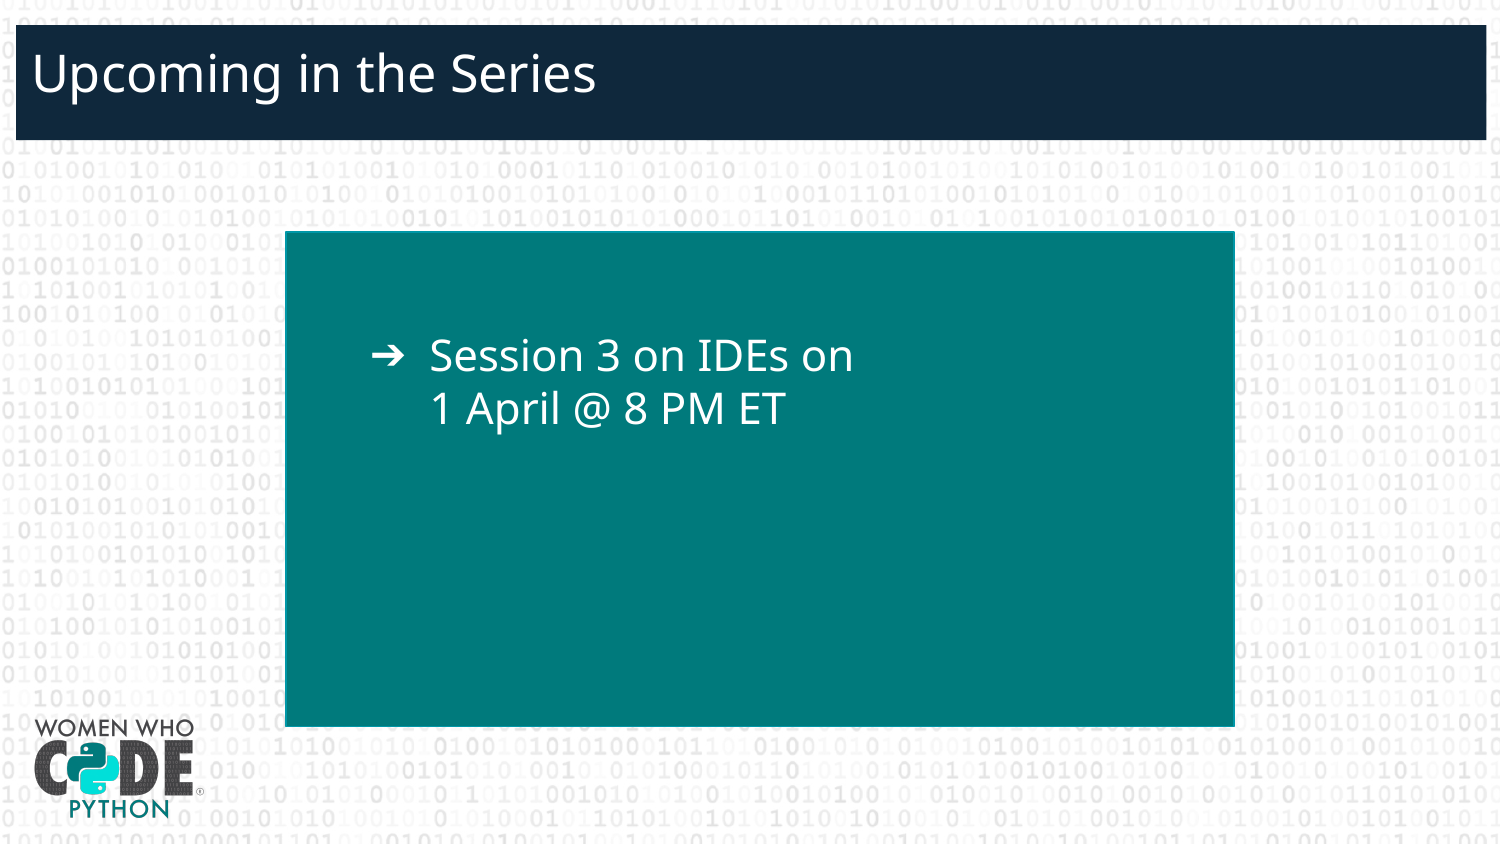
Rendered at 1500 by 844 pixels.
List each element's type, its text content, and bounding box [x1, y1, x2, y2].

text_box [286, 232, 1234, 727]
text_box Session 3 on IDEs on 1 April @ 8 PM ET [339, 312, 1181, 448]
picture [0, 0, 1500, 844]
text_box Upcoming in the Series [16, 25, 1487, 141]
